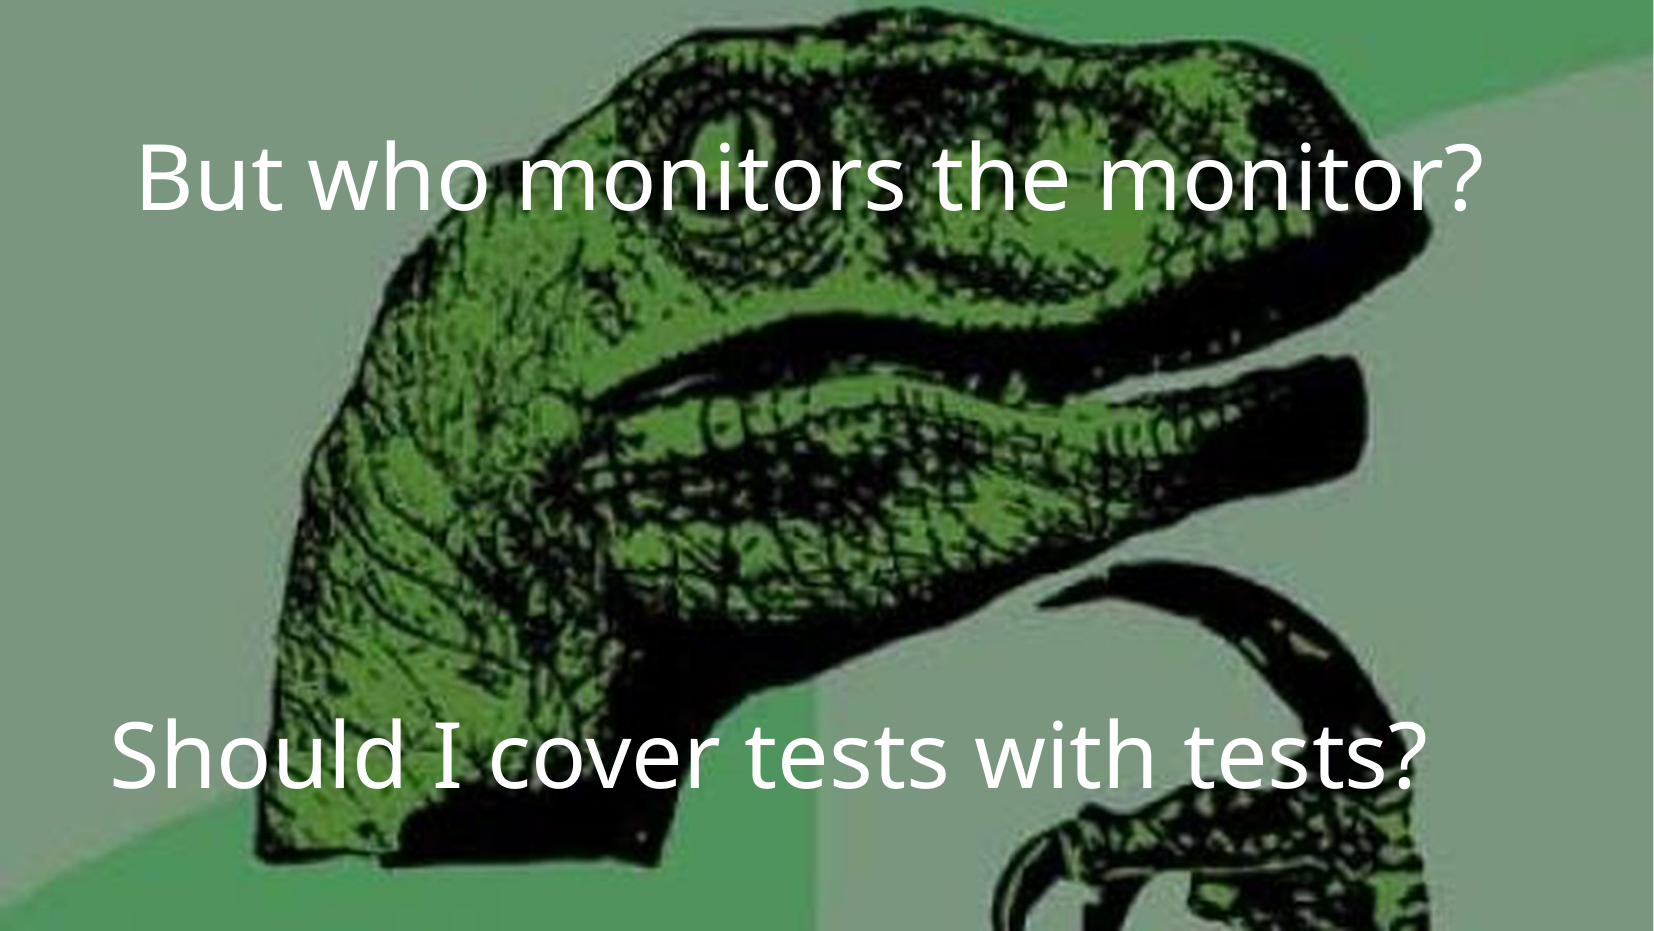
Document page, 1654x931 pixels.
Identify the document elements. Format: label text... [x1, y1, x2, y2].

text_box But who monitors the monitor? [120, 105, 1608, 222]
picture [0, 0, 1654, 931]
text_box Should I cover tests with tests? [95, 683, 1570, 800]
